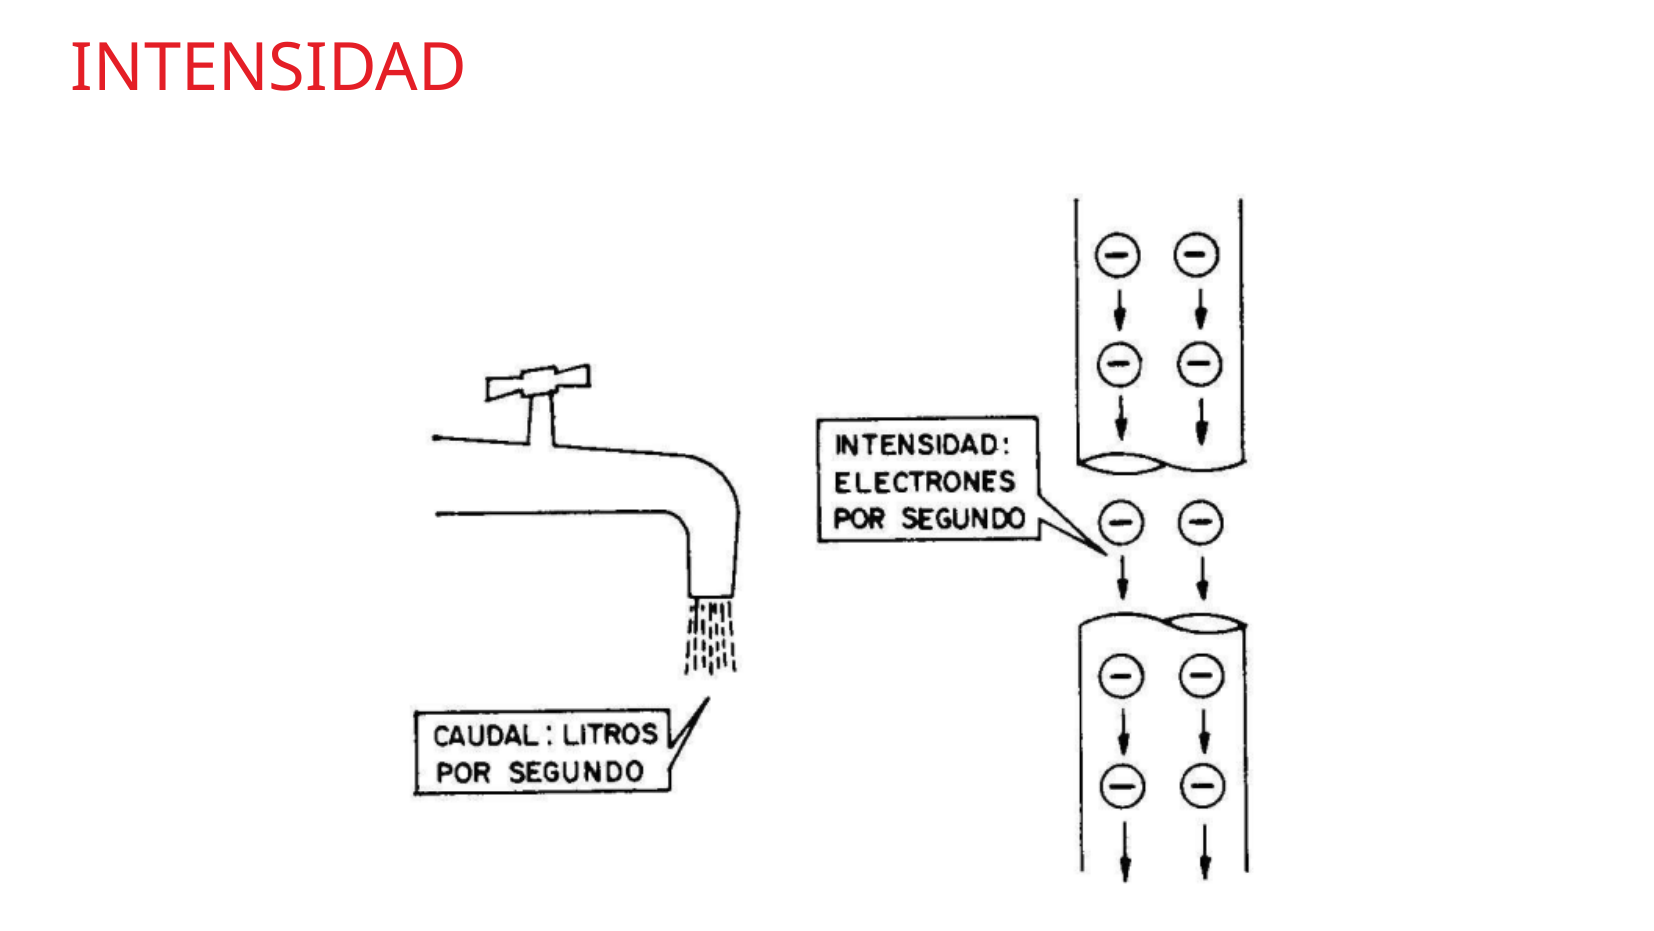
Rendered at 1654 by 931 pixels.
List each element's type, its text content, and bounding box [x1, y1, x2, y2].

title INTENSIDAD [70, 11, 1347, 118]
picture [390, 175, 1263, 898]
